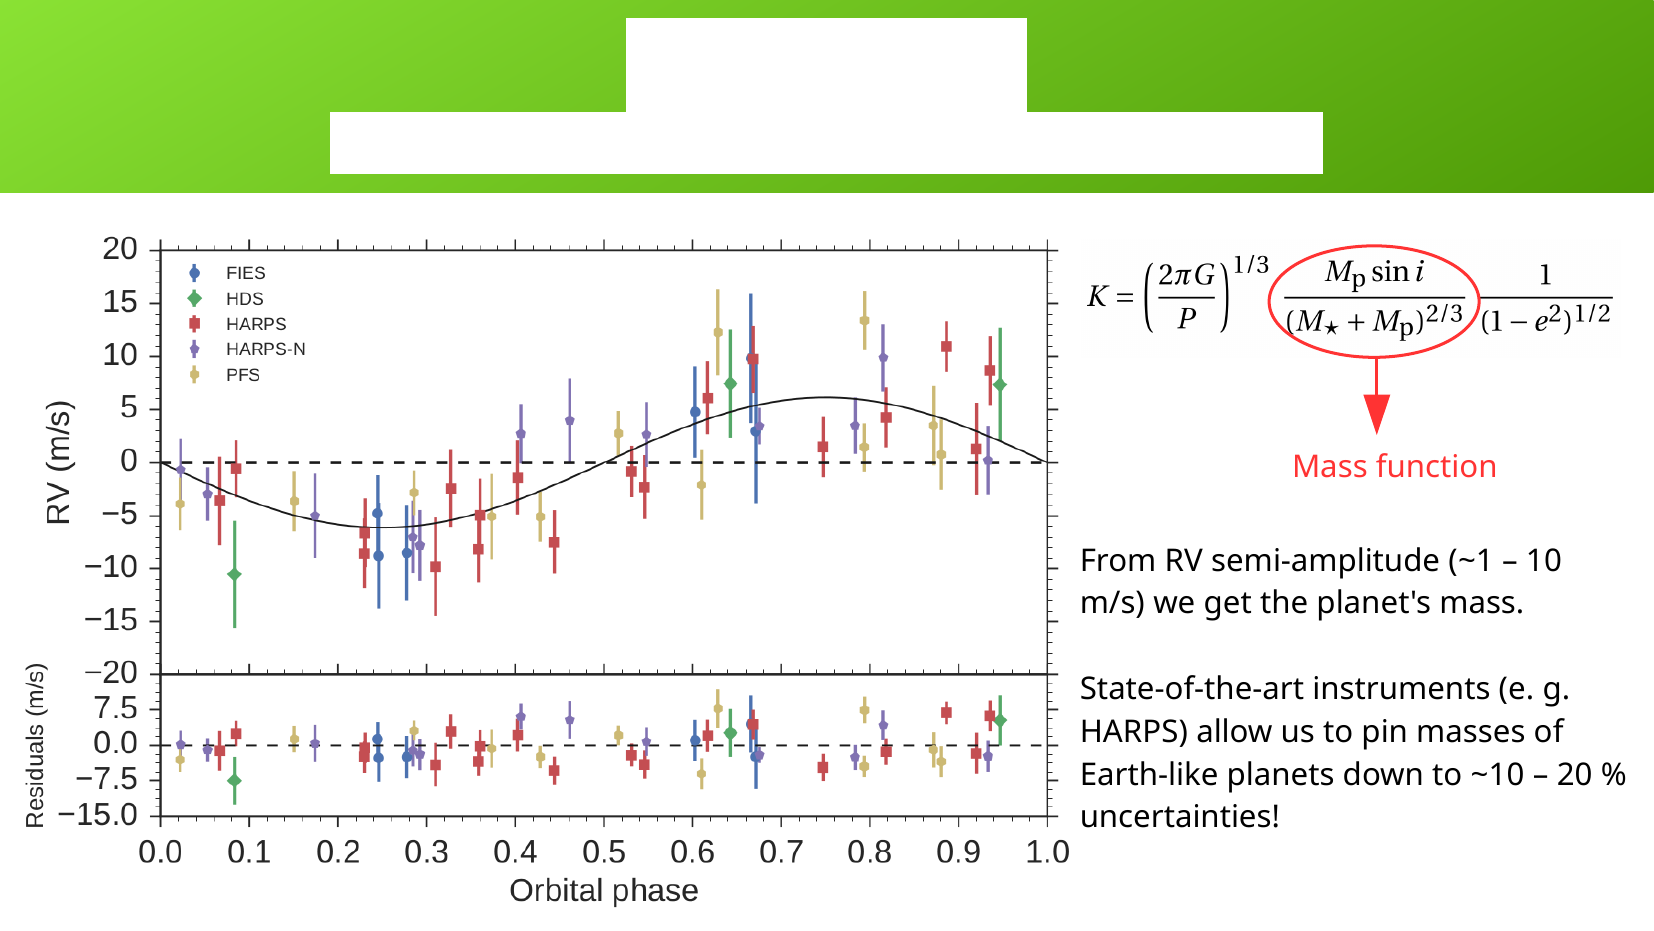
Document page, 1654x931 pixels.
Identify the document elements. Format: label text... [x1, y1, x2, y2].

text_box [1269, 245, 1480, 358]
text_box Mass function [1245, 435, 1546, 496]
title A case study Radial Velocity method for exoplanets' masses [0, 0, 1654, 193]
text_box From RV semi-amplitude (~1 – 10 m/s) we get the planet's mass. State-of-the-art instruments (e. g. HARPS) allow us to pin masses of Earth-like planets down to ~10 – 20 % uncertainties! [1065, 519, 1651, 856]
picture [14, 227, 1621, 918]
